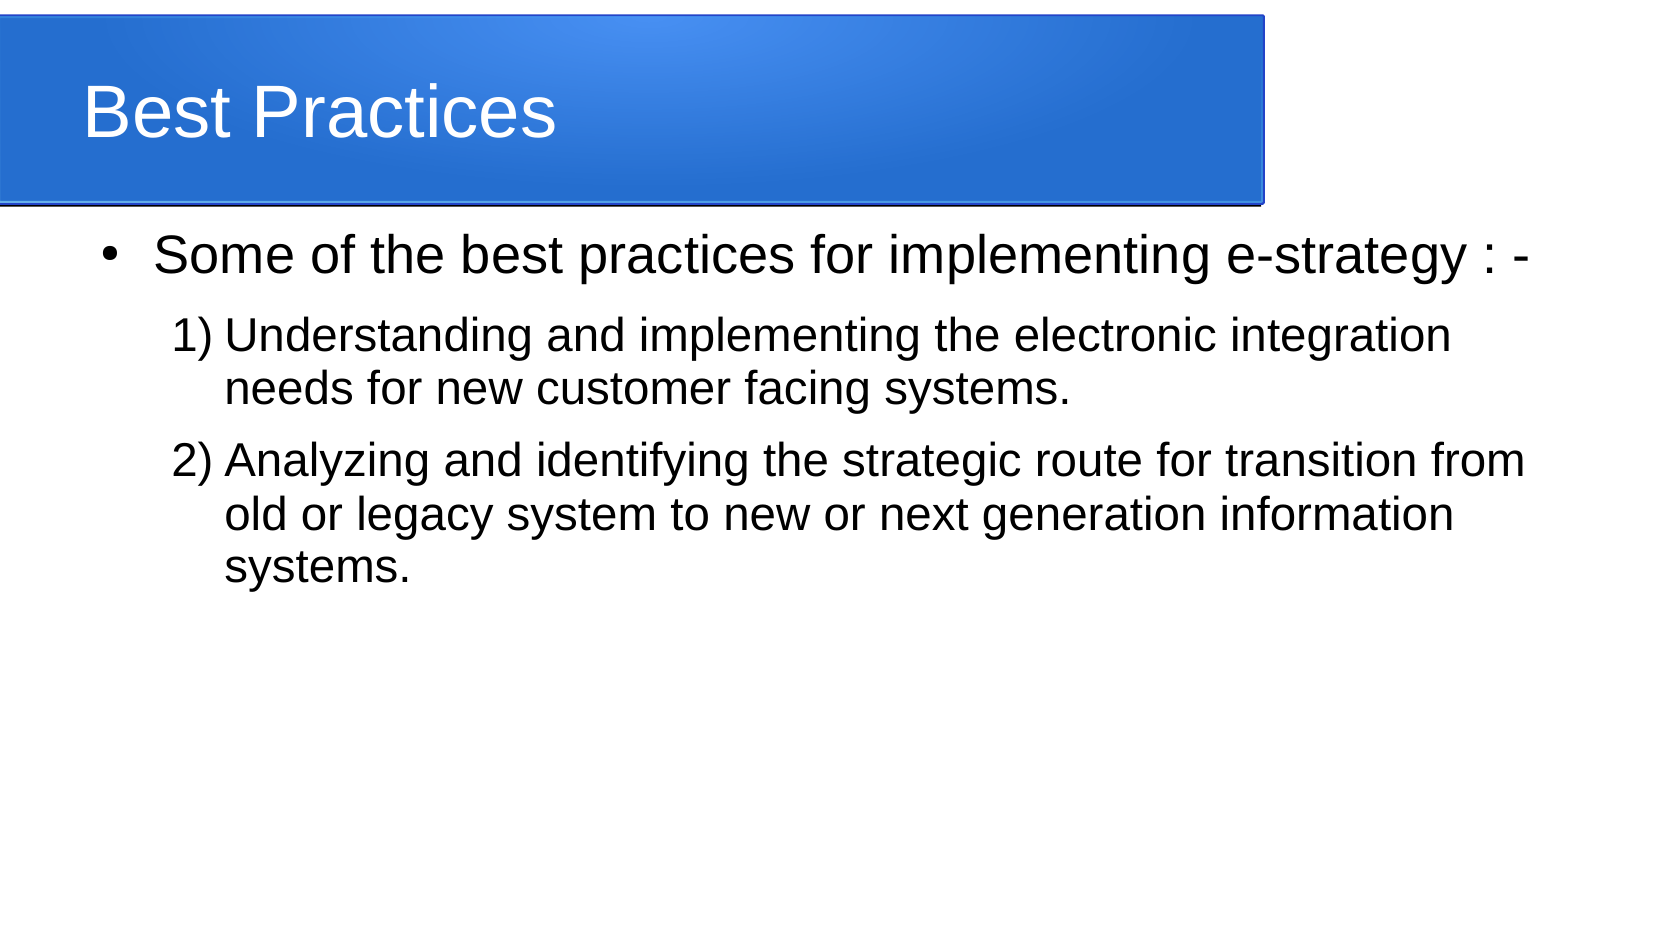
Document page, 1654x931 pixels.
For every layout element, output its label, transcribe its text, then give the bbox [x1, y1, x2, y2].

title Best Practices [82, 35, 1235, 189]
list Some of the best practices for implementing e-strategy : - Understanding and implementing the electronic integration needs for new customer facing systems. Analyzing and identifying the strategic route for transition from old or legacy system to new or next generation information systems. [82, 224, 1571, 764]
